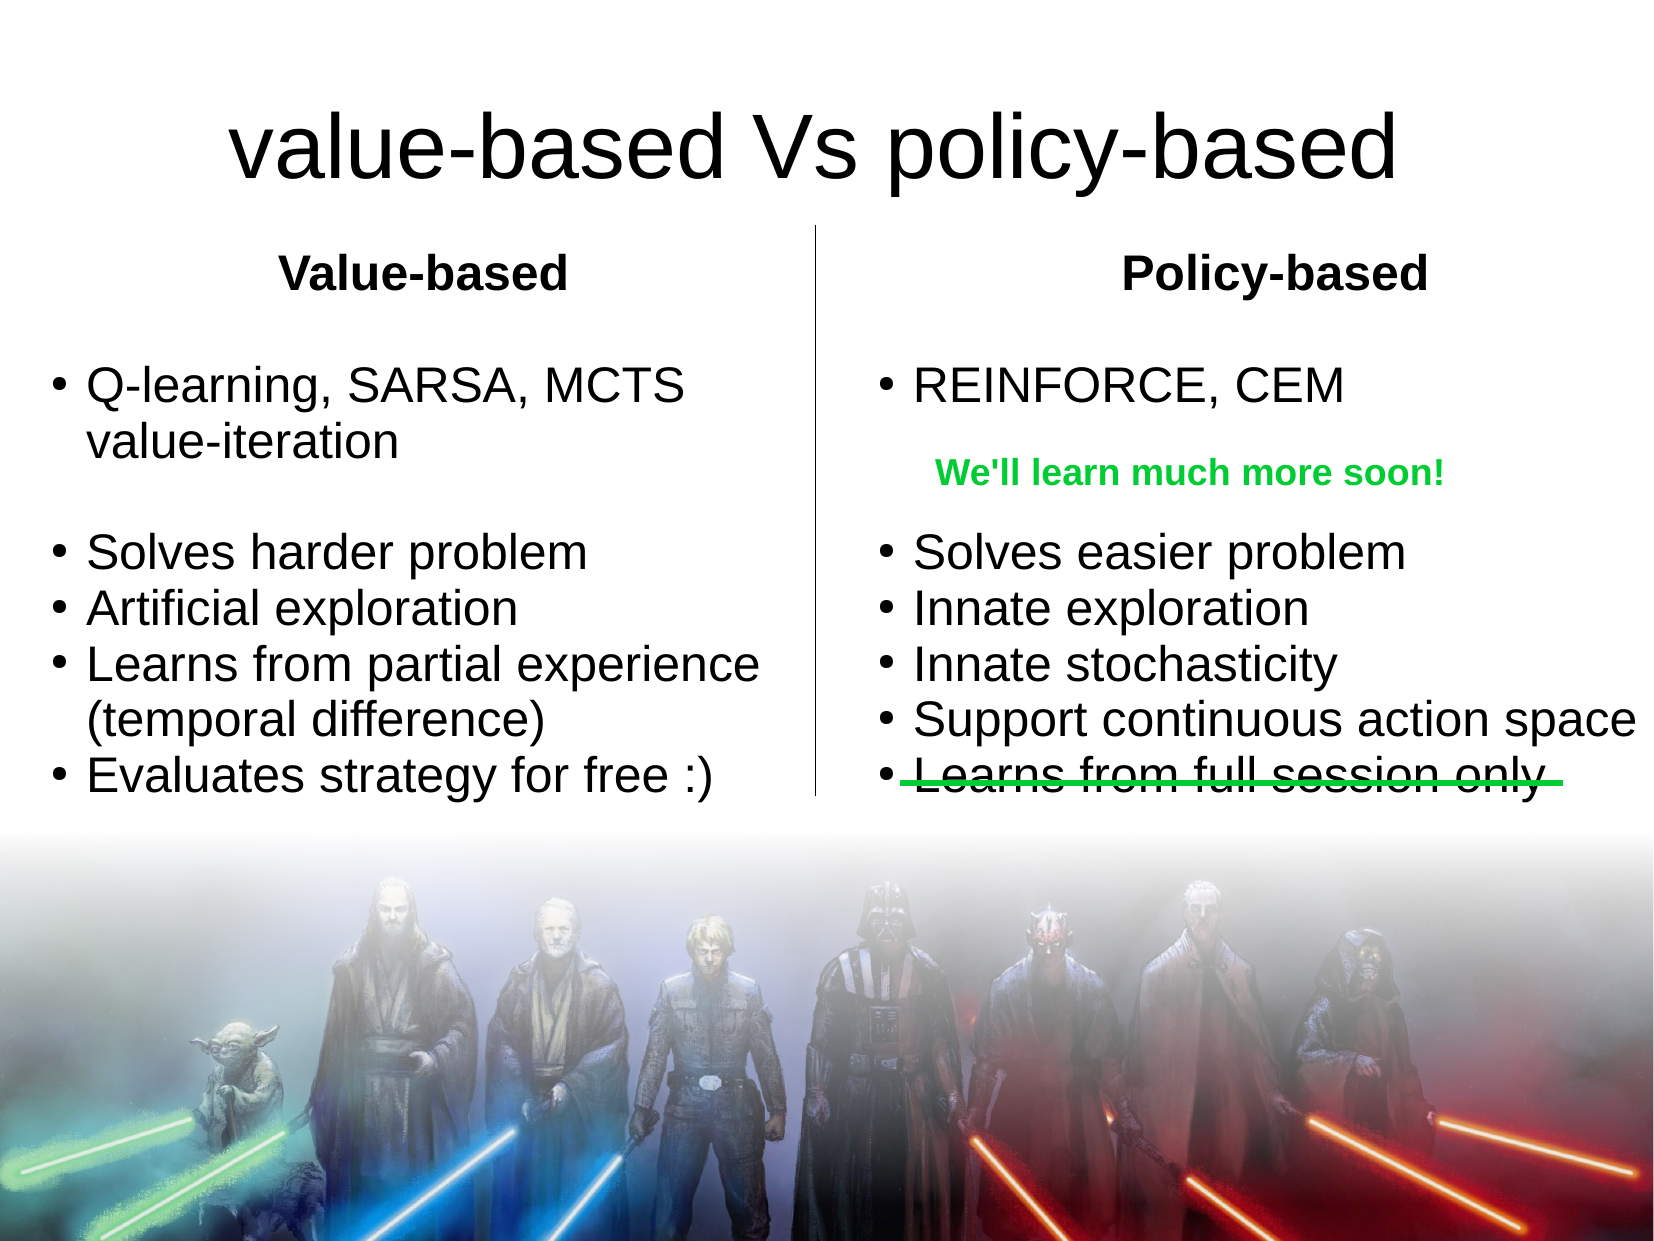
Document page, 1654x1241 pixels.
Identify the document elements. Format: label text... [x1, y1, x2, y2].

picture [0, 830, 1654, 1241]
text_box Policy-based REINFORCE, CEM Solves easier problem Innate exploration Innate stochasticity Support continuous action space Learns from full session only [862, 238, 1654, 816]
title value-based Vs policy-based [70, 43, 1559, 251]
text_box We'll learn much more soon! [918, 444, 1463, 502]
text_box Value-based Q-learning, SARSA, MCTS value-iteration Solves harder problem Artificial exploration Learns from partial experience (temporal difference) Evaluates strategy for free :) [35, 238, 816, 873]
